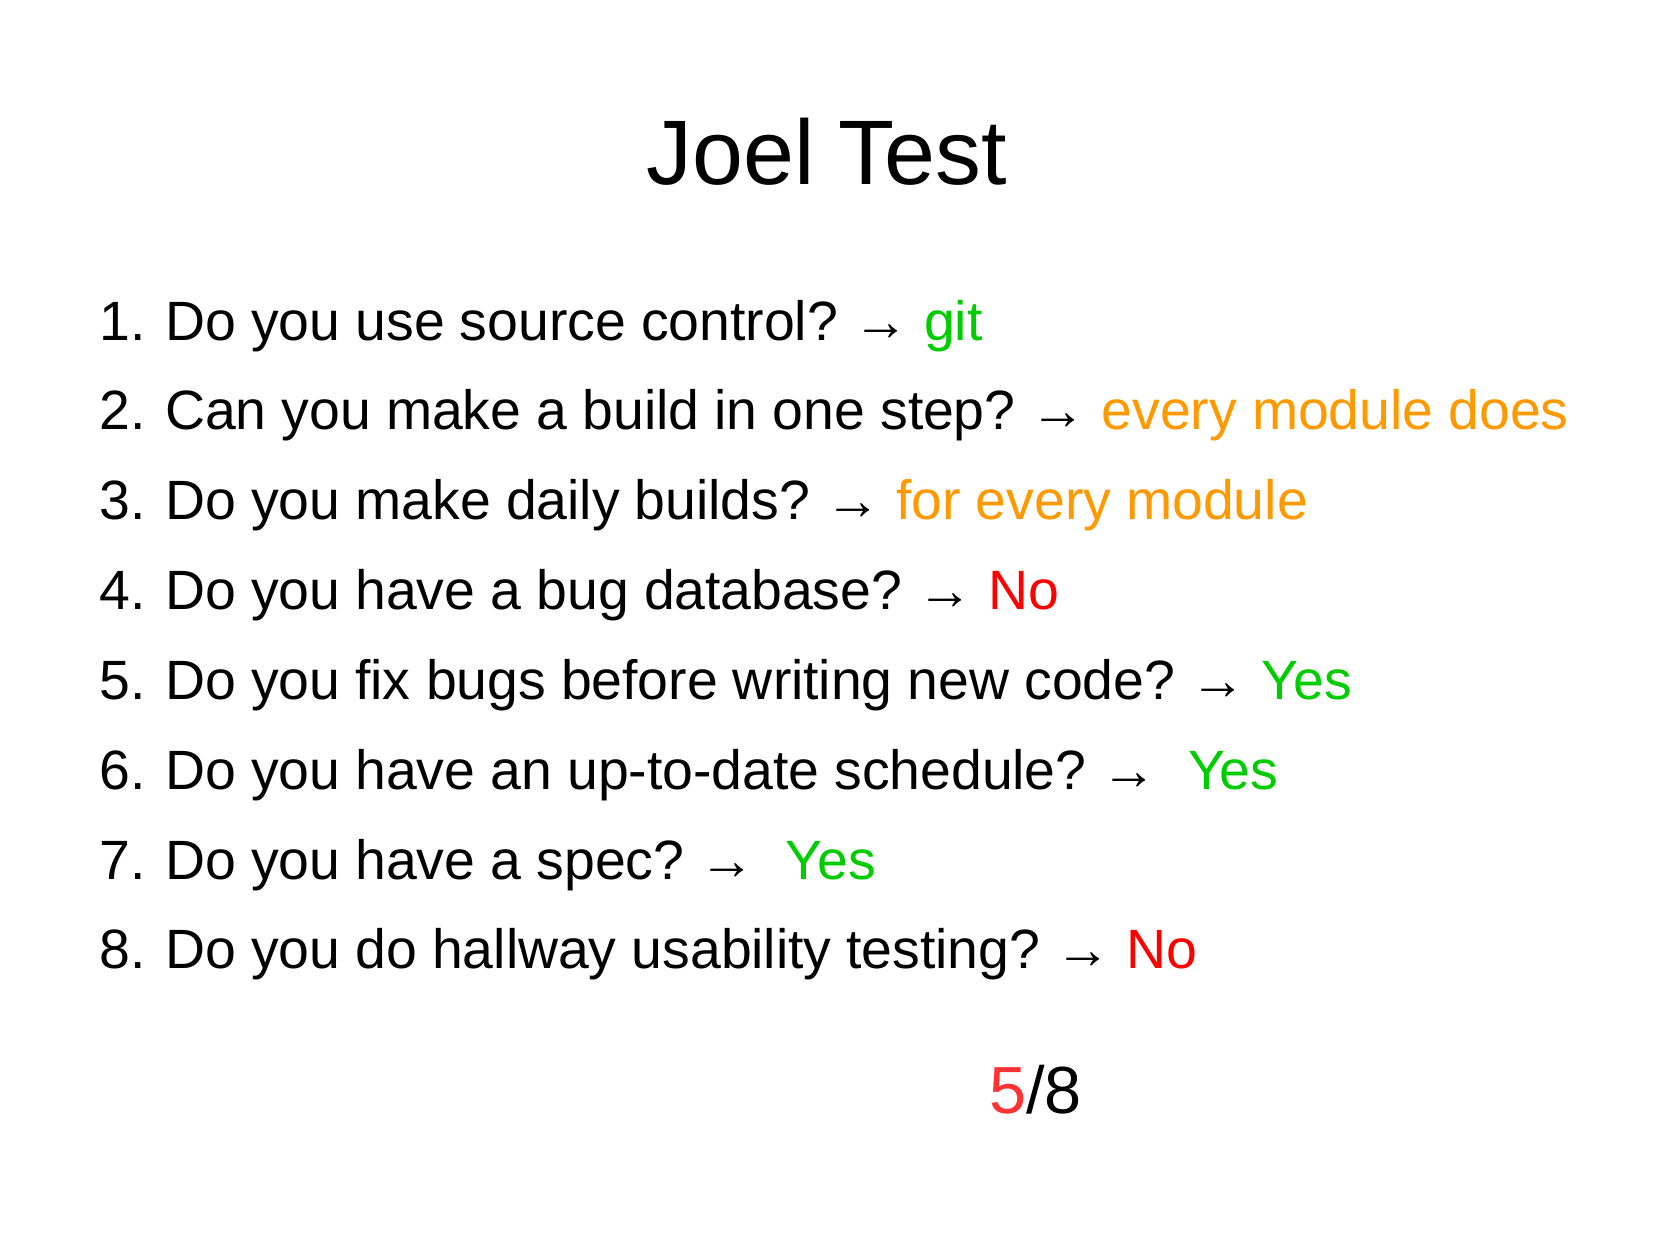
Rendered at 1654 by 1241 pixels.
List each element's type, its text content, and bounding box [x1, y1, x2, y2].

text_box 5/8 [974, 1045, 1099, 1210]
list Do you use source control? → git Can you make a build in one step? → every module does Do you make daily builds? → for every module Do you have a bug database? → No Do you fix bugs before writing new code? → Yes Do you have an up-to-date schedule? → Yes Do you have a spec? → Yes Do you do hallway usability testing? → No [82, 290, 1571, 1010]
title Joel Test [82, 49, 1571, 257]
